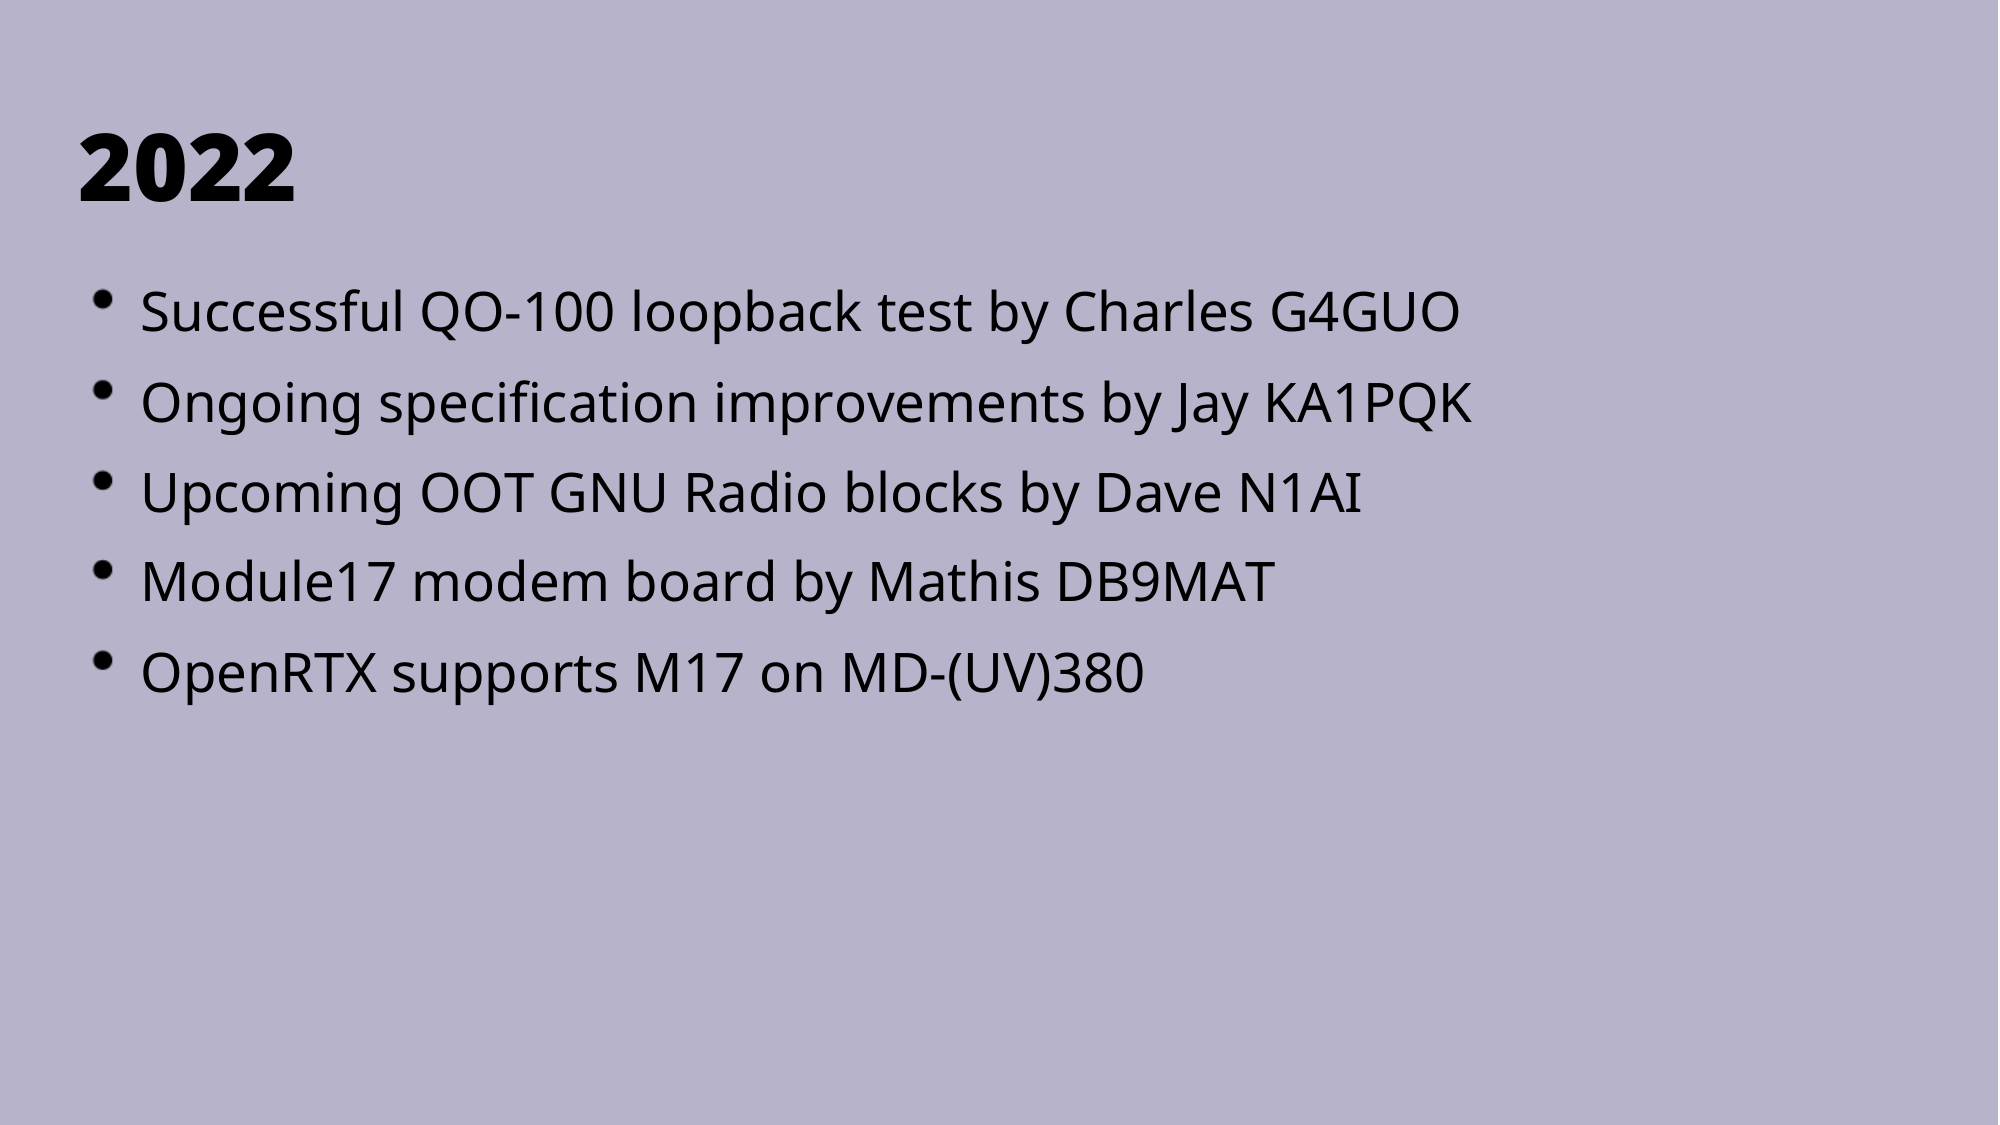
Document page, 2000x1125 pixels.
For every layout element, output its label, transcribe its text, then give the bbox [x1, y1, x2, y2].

text_box Successful QO-100 loopback test by Charles G4GUO [140, 273, 1425, 328]
text_box Upcoming OOT GNU Radio blocks by Dave N1AI [140, 454, 1326, 510]
text_box Ongoing specification improvements by Jay KA1PQK [140, 363, 1421, 419]
picture [0, 0, 1998, 1125]
text_box 2022 [78, 101, 297, 195]
text_box Module17 modem board by Mathis DB9MAT [140, 543, 1233, 599]
text_box OpenRTX supports M17 on MD-(UV)380 [140, 634, 1133, 689]
